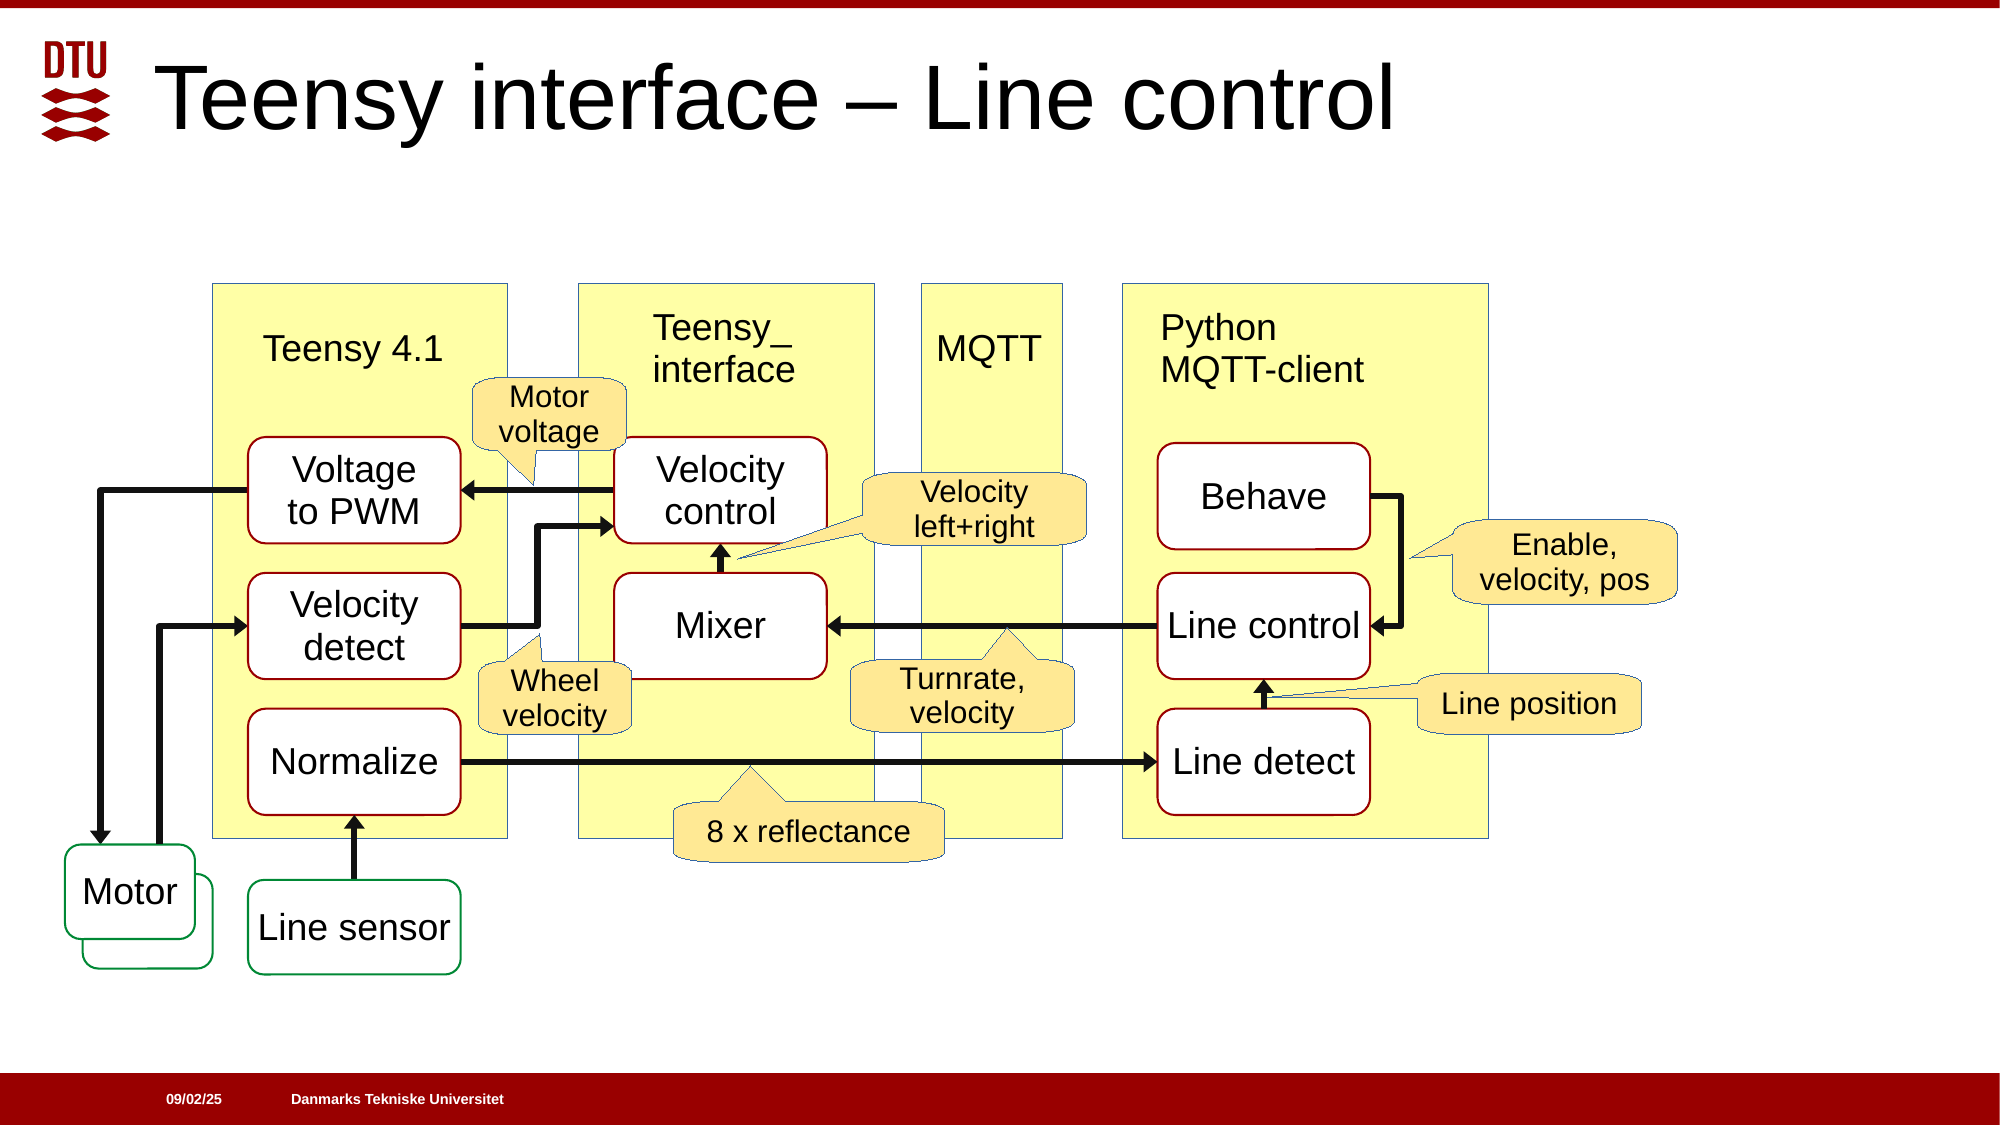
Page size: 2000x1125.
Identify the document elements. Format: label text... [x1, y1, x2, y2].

text_box [722, 534, 875, 625]
text_box [578, 450, 614, 487]
text_box [921, 545, 1063, 623]
text_box [921, 378, 1063, 473]
text_box [921, 765, 1063, 839]
text_box [578, 528, 719, 661]
text_box [578, 493, 614, 525]
text_box [578, 765, 749, 839]
text_box Line detect [1157, 708, 1371, 816]
text_box Voltage to PWM [248, 437, 461, 544]
text_box Line sensor [248, 879, 461, 975]
text_box [356, 765, 508, 839]
text_box Enable, velocity, pos [1409, 519, 1678, 605]
text_box Behave [1157, 442, 1371, 550]
title Teensy interface – Line control [153, 46, 1900, 192]
text_box Velocity control [614, 437, 827, 544]
text_box Python MQTT-client [1145, 299, 1380, 399]
text_box Mixer [614, 572, 827, 680]
text_box [921, 283, 1063, 320]
text_box Motor [82, 874, 213, 969]
text_box Motor [64, 844, 195, 940]
text_box Teensy_ interface [637, 299, 921, 399]
text_box Velocity detect [248, 572, 461, 680]
text_box [1122, 629, 1262, 760]
text_box [751, 765, 875, 801]
text_box [212, 283, 508, 489]
text_box Teensy 4.1 [248, 320, 534, 378]
text_box [921, 629, 1004, 659]
text_box [578, 627, 875, 759]
text_box [578, 283, 875, 527]
text_box Line control [1157, 572, 1371, 680]
text_box [212, 627, 508, 839]
text_box Wheel velocity [478, 633, 632, 735]
text_box Turnrate, velocity [850, 627, 1075, 733]
text_box [921, 730, 1063, 759]
text_box [1122, 283, 1489, 697]
text_box 8 x reflectance [673, 765, 945, 863]
text_box Line position [1267, 673, 1642, 735]
text_box Velocity left+right [737, 472, 1087, 560]
text_box MQTT [921, 320, 1063, 378]
text_box [212, 492, 508, 625]
text_box [1122, 698, 1489, 839]
text_box Normalize [248, 708, 461, 816]
text_box [1010, 629, 1063, 662]
text_box Motor voltage [472, 377, 627, 486]
